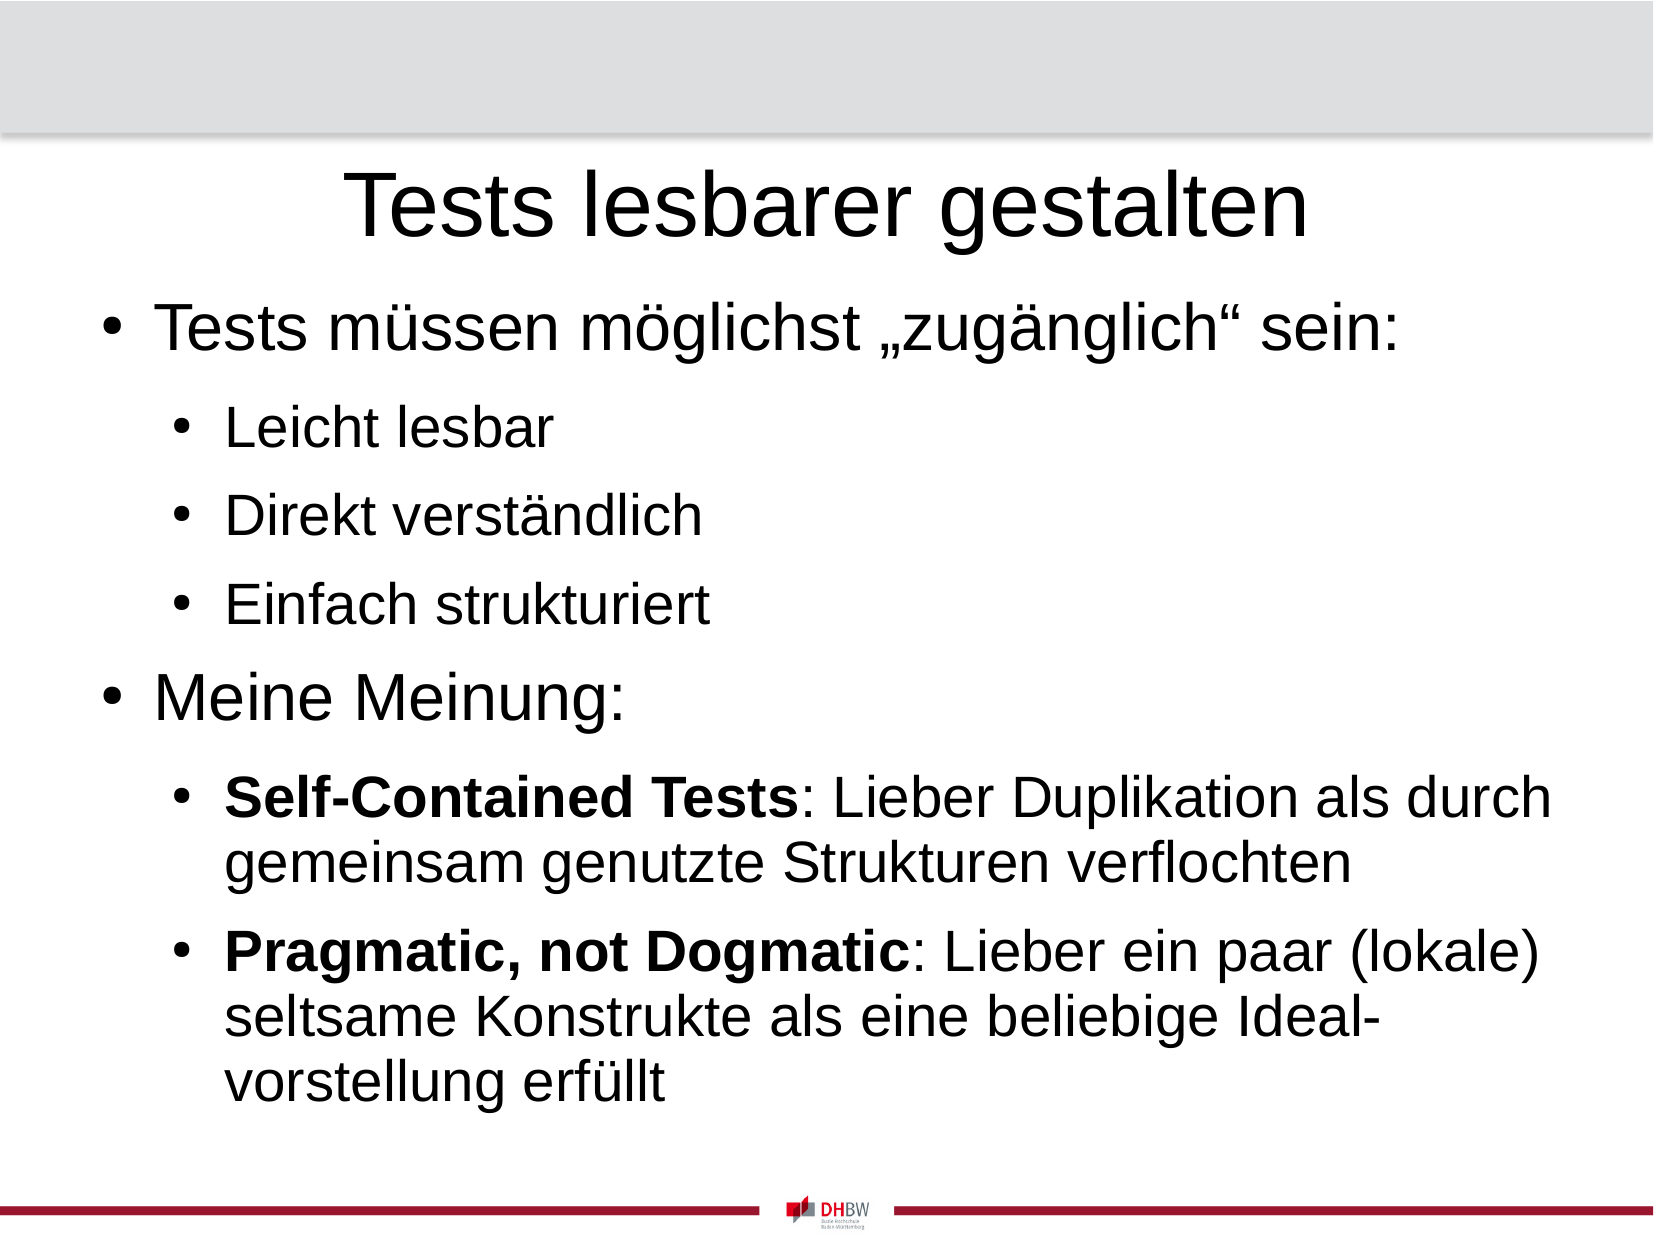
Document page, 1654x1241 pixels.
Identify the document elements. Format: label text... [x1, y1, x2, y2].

picture [0, 1, 1654, 1237]
title Tests lesbarer gestalten [82, 147, 1571, 257]
list Tests müssen möglichst „zugänglich“ sein: Leicht lesbar Direkt verständlich Einfach strukturiert Meine Meinung: Self-Contained Tests: Lieber Duplikation als durch gemeinsam genutzte Strukturen verflochten Pragmatic, not Dogmatic: Lieber ein paar (lokale) seltsame Konstrukte als eine beliebige Ideal-vorstellung erfüllt [82, 290, 1571, 1116]
